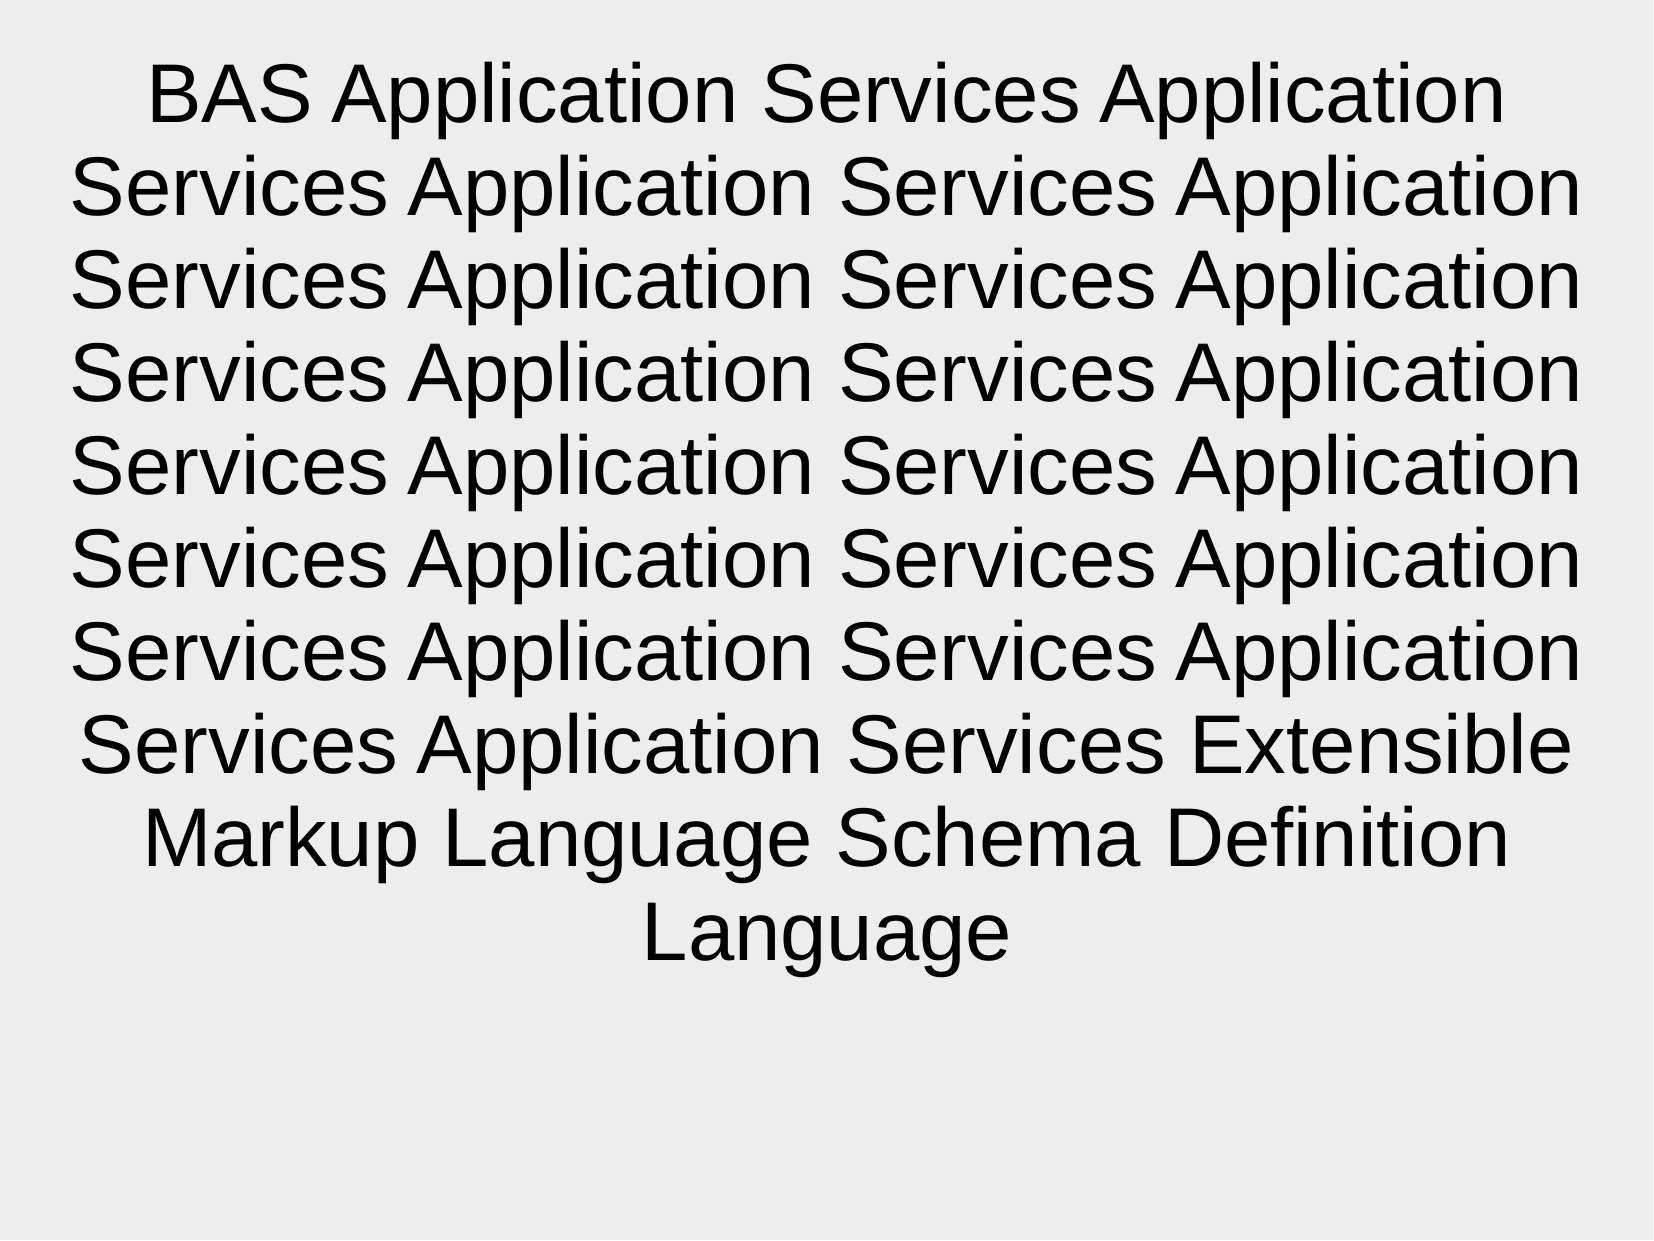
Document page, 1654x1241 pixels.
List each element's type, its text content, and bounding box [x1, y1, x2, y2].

text_box BAS Application Services Application Services Application Services Application Services Application Services Application Services Application Services Application Services Application Services Application Services Application Services Application Services Application Services Application Services Application Services Extensible Markup Language Schema Definition Language [0, 40, 1654, 983]
